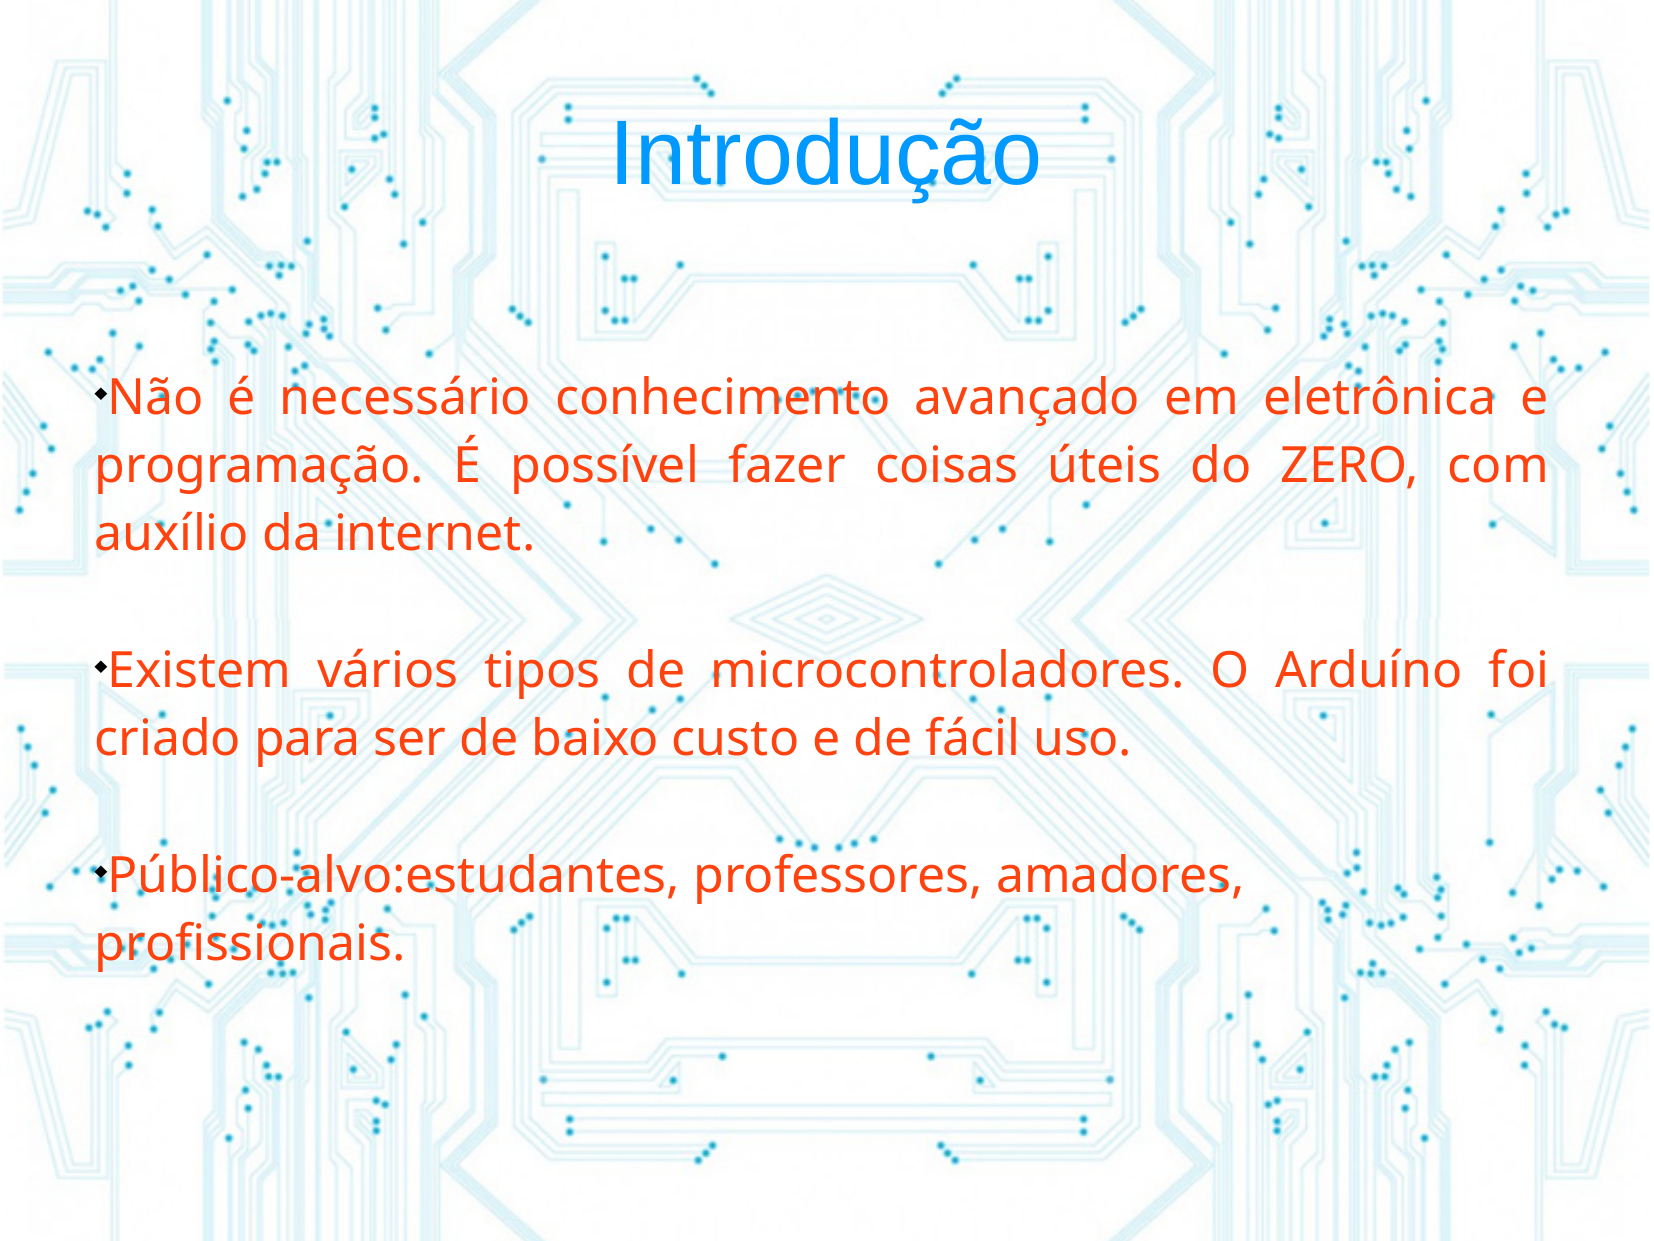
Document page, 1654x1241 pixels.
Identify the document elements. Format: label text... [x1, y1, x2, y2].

title Introdução [82, 49, 1571, 257]
picture [0, 0, 1654, 1241]
subtitle Não é necessário conhecimento avançado em eletrônica e programação. É possível fazer coisas úteis do ZERO, com auxílio da internet. Existem vários tipos de microcontroladores. O Arduíno foi criado para ser de baixo custo e de fácil uso. Público-alvo:estudantes, professores, amadores, profissionais. [94, 308, 1550, 1028]
